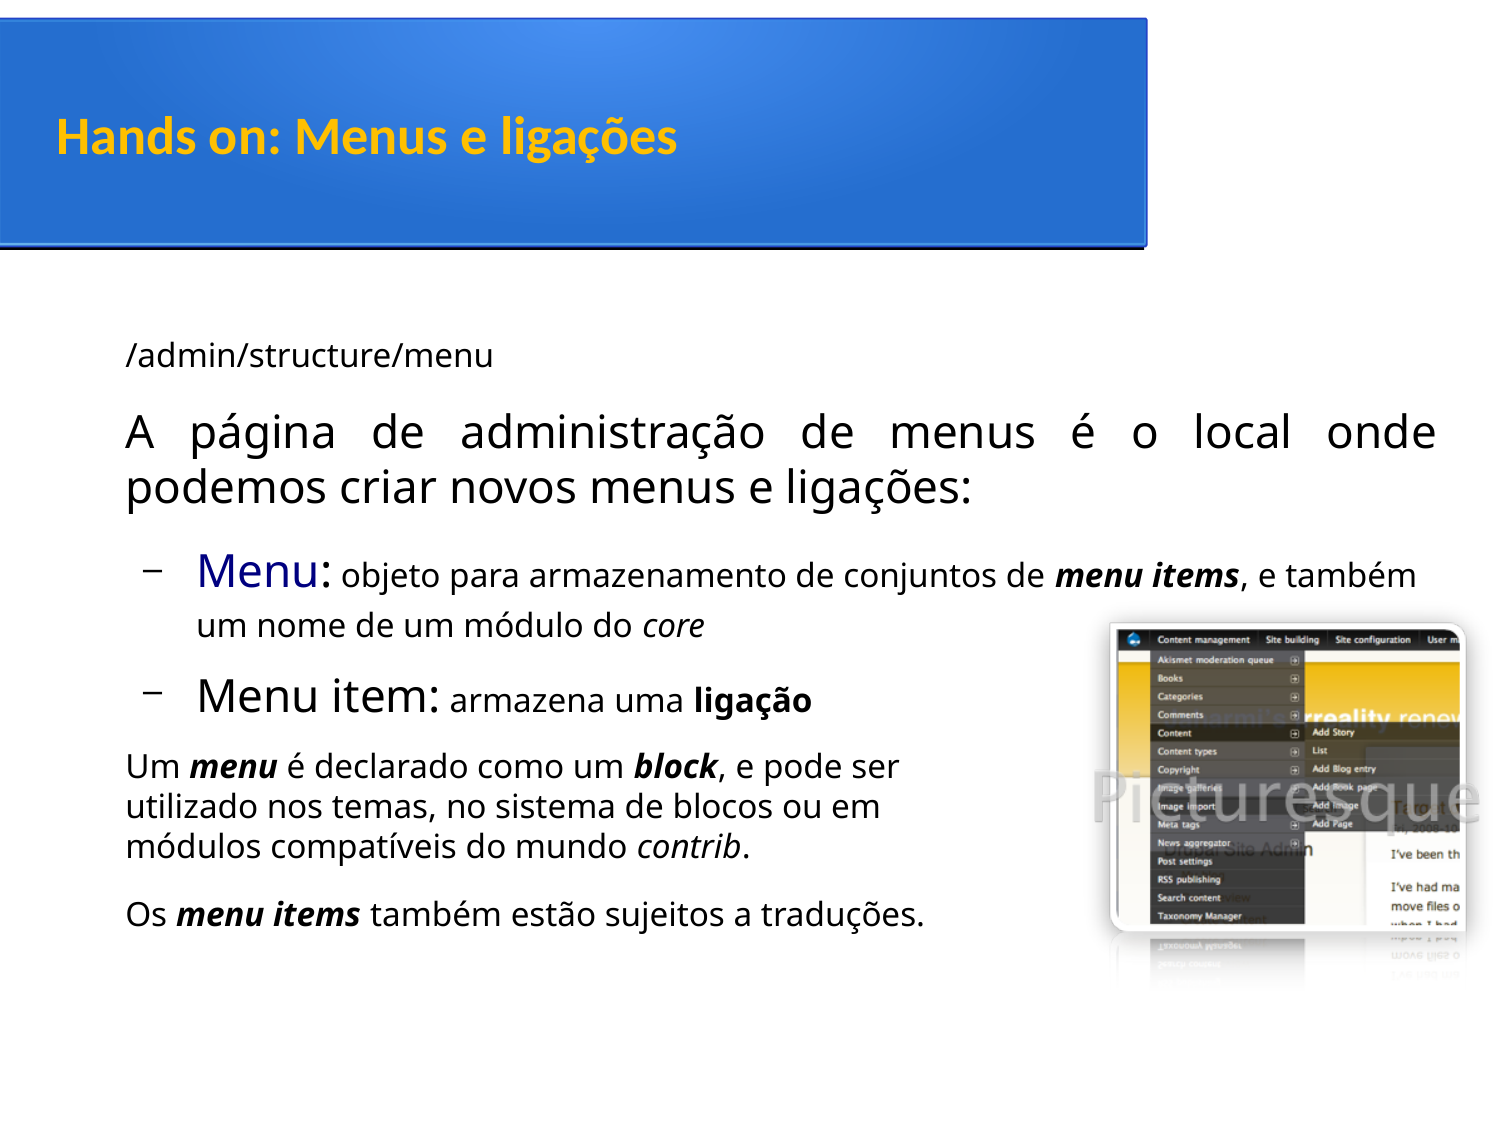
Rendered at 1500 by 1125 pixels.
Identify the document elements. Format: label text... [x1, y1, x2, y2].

list Hands on: Menus e ligações [41, 41, 1111, 225]
picture [1080, 598, 1495, 993]
list /admin/structure/menu A página de administração de menus é o local onde podemos criar novos menus e ligações: Menu: objeto para armazenamento de conjuntos de menu items, e também um nome de um módulo do core Menu item: armazena uma ligação Um menu é declarado como um block, e pode ser utilizado nos temas, no sistema de blocos ou em módulos compatíveis do mundo contrib. Os menu items também estão sujeitos a traduções. [39, 326, 1453, 966]
